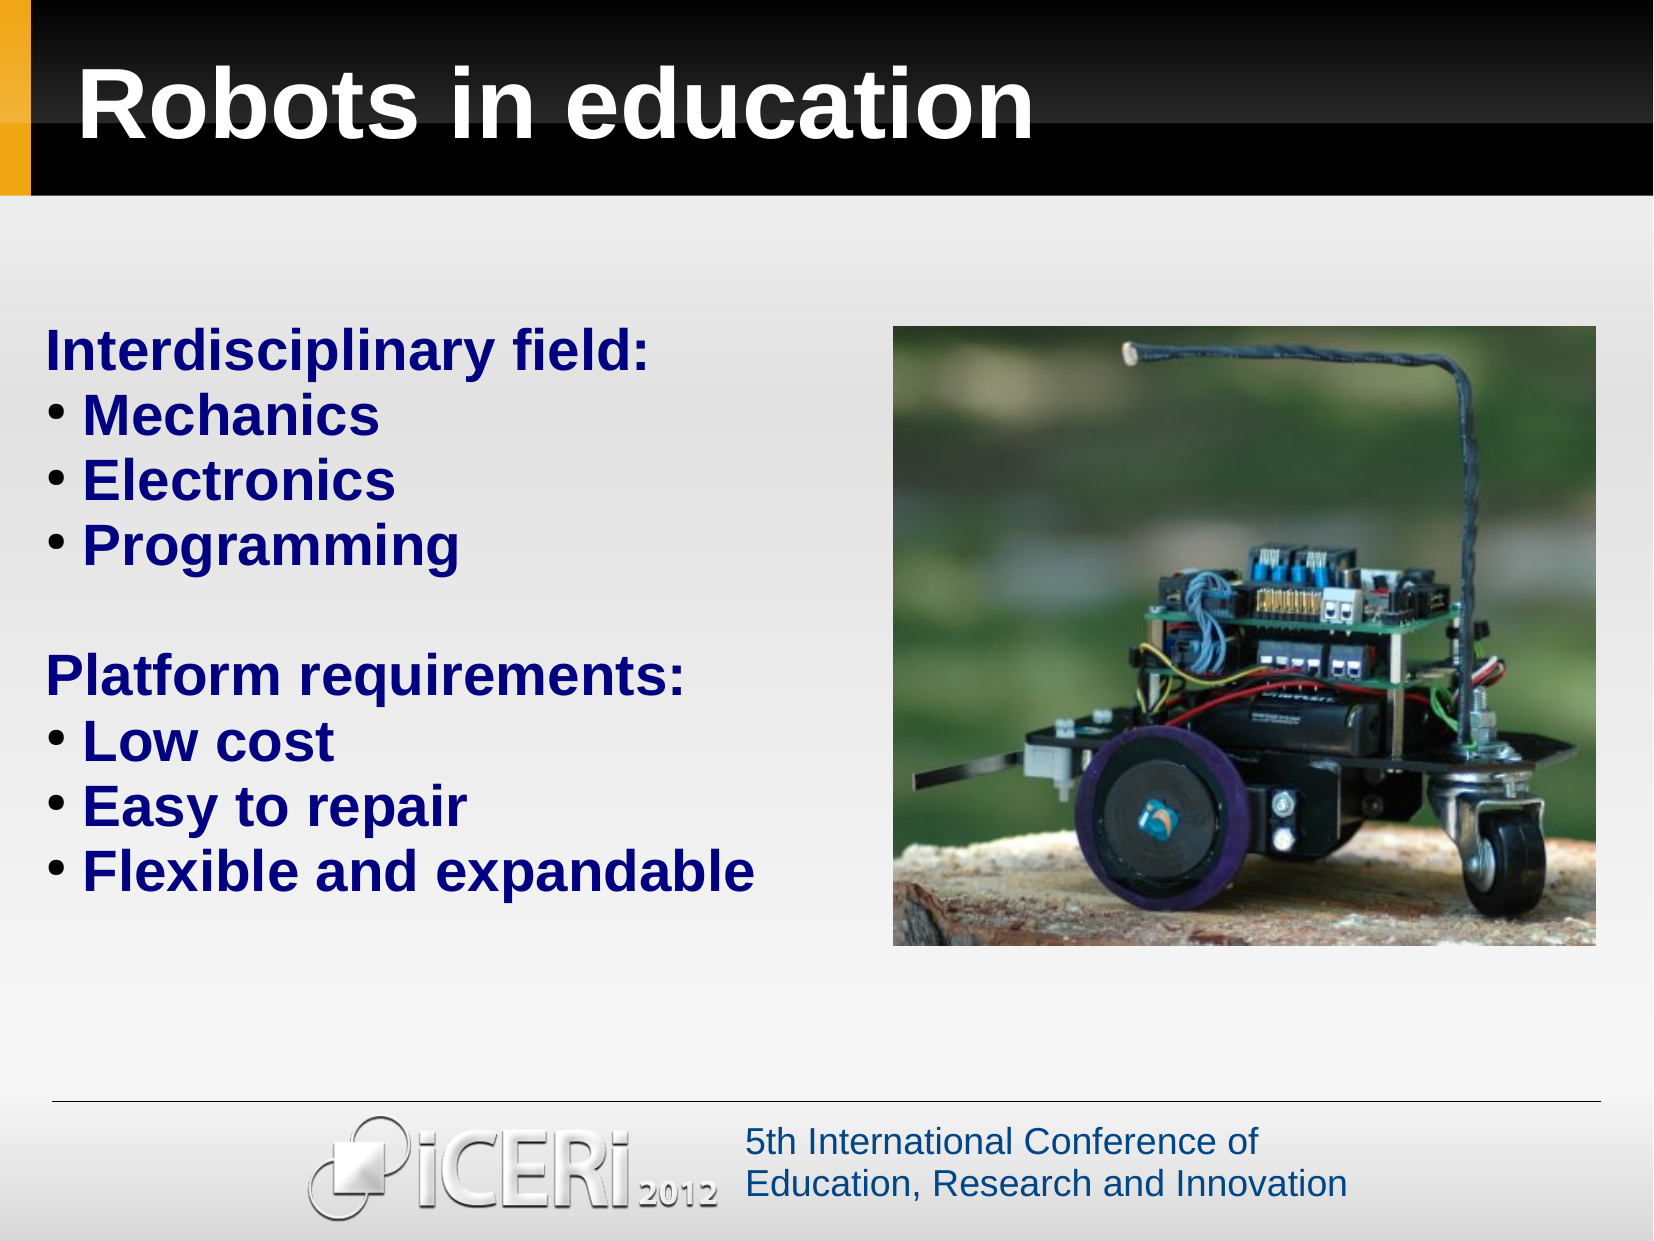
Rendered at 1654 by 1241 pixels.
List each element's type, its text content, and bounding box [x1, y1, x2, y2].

text_box Interdisciplinary field: Mechanics Electronics Programming Platform requirements: Low cost Easy to repair Flexible and expandable [31, 304, 1241, 995]
text_box 5th International Conference of Education, Research and Innovation [730, 1109, 1653, 1241]
picture [0, 0, 1654, 1241]
title Robots in education [76, 0, 1565, 208]
